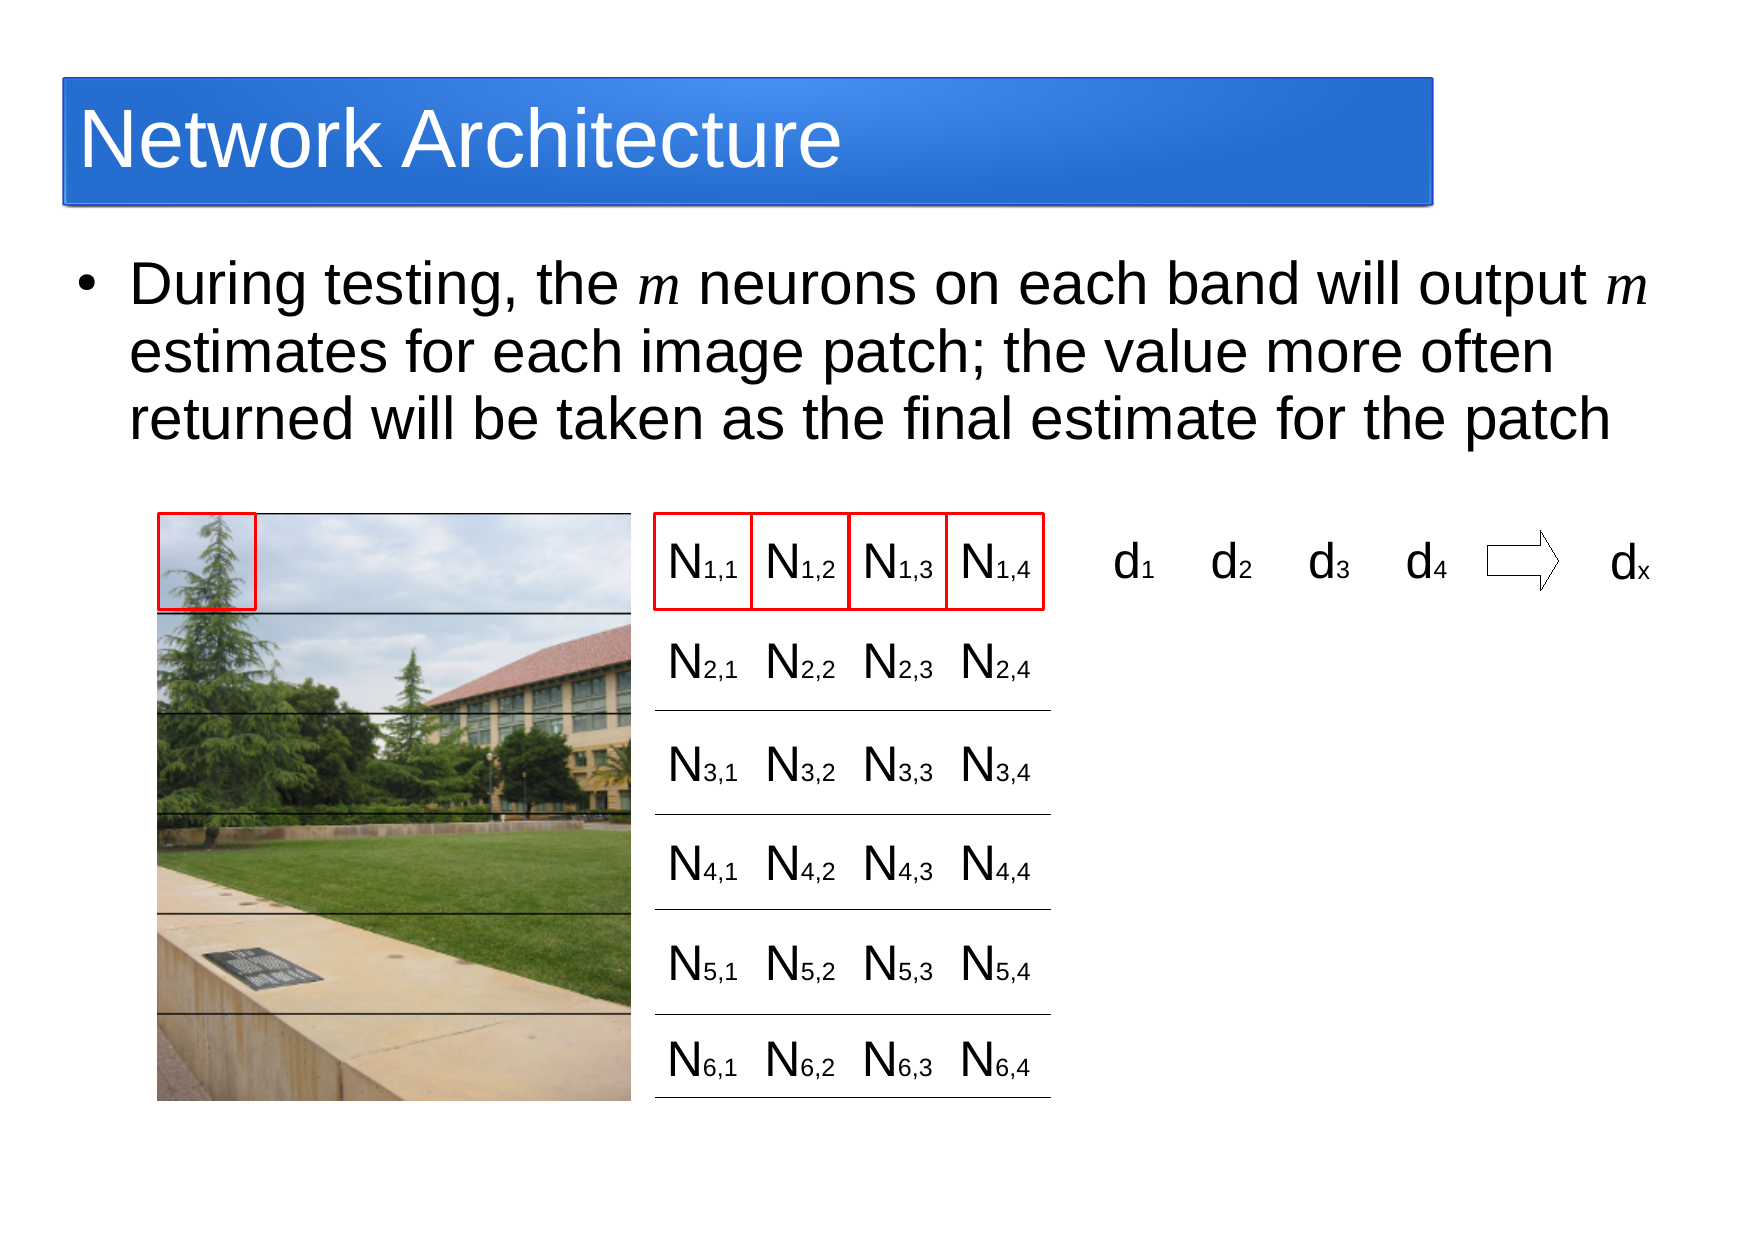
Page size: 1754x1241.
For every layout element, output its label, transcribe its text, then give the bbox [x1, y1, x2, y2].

text_box N3,3 [849, 712, 946, 814]
text_box N6,4 [946, 1016, 1044, 1097]
text_box N4,2 [751, 817, 849, 909]
text_box N2,1 [654, 610, 752, 713]
text_box dx [1581, 513, 1679, 610]
picture [58, 77, 1439, 209]
text_box d1 [1085, 513, 1182, 610]
text_box N6,2 [751, 1016, 848, 1097]
text_box N2,4 [946, 610, 1044, 710]
list During testing, the m neurons on each band will output m estimates for each image patch; the value more often returned will be taken as the final estimate for the patch [58, 249, 1696, 496]
text_box N6,1 [653, 1016, 751, 1102]
text_box N5,3 [849, 911, 946, 1014]
text_box d3 [1281, 513, 1377, 610]
title Network Architecture [78, 80, 1429, 198]
text_box N3,1 [654, 713, 751, 817]
text_box N1,1 [654, 513, 751, 610]
text_box N5,2 [751, 911, 849, 1014]
picture [160, 515, 254, 608]
text_box N4,3 [849, 817, 946, 909]
text_box N5,4 [946, 911, 1044, 1014]
text_box N6,2 [751, 1098, 848, 1102]
text_box N3,2 [751, 712, 849, 814]
picture [157, 513, 631, 1101]
text_box N1,3 [849, 513, 946, 610]
text_box N6,3 [848, 1098, 946, 1102]
text_box N6,4 [946, 1098, 1044, 1102]
text_box N3,4 [946, 712, 1044, 814]
text_box N6,3 [848, 1016, 946, 1097]
text_box N4,4 [946, 817, 1044, 909]
text_box N2,3 [849, 610, 946, 710]
text_box d2 [1182, 513, 1281, 610]
text_box N2,2 [752, 610, 849, 710]
text_box d4 [1377, 513, 1476, 610]
text_box N1,4 [946, 513, 1044, 610]
text_box N4,1 [654, 817, 751, 911]
text_box N5,1 [654, 911, 751, 1016]
text_box N1,2 [751, 513, 849, 610]
